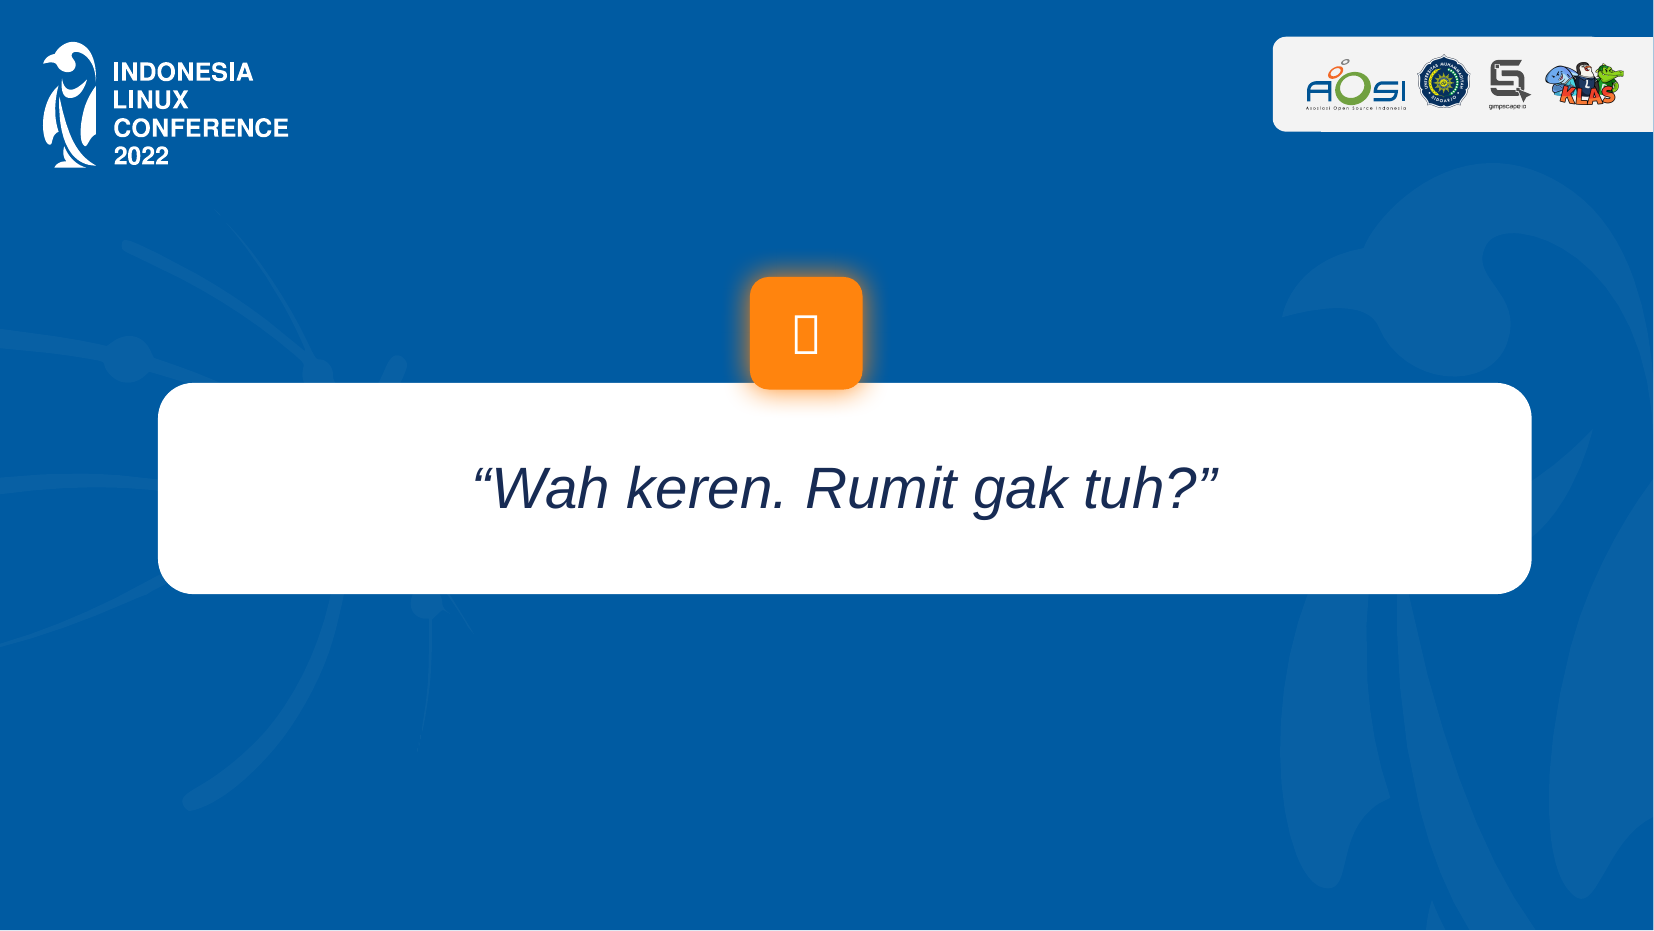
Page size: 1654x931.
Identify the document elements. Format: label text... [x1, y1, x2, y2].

picture [1545, 62, 1624, 105]
text_box  [749, 276, 863, 390]
text_box “Wah keren. Rumit gak tuh?” [157, 382, 1532, 595]
picture [1417, 54, 1471, 108]
